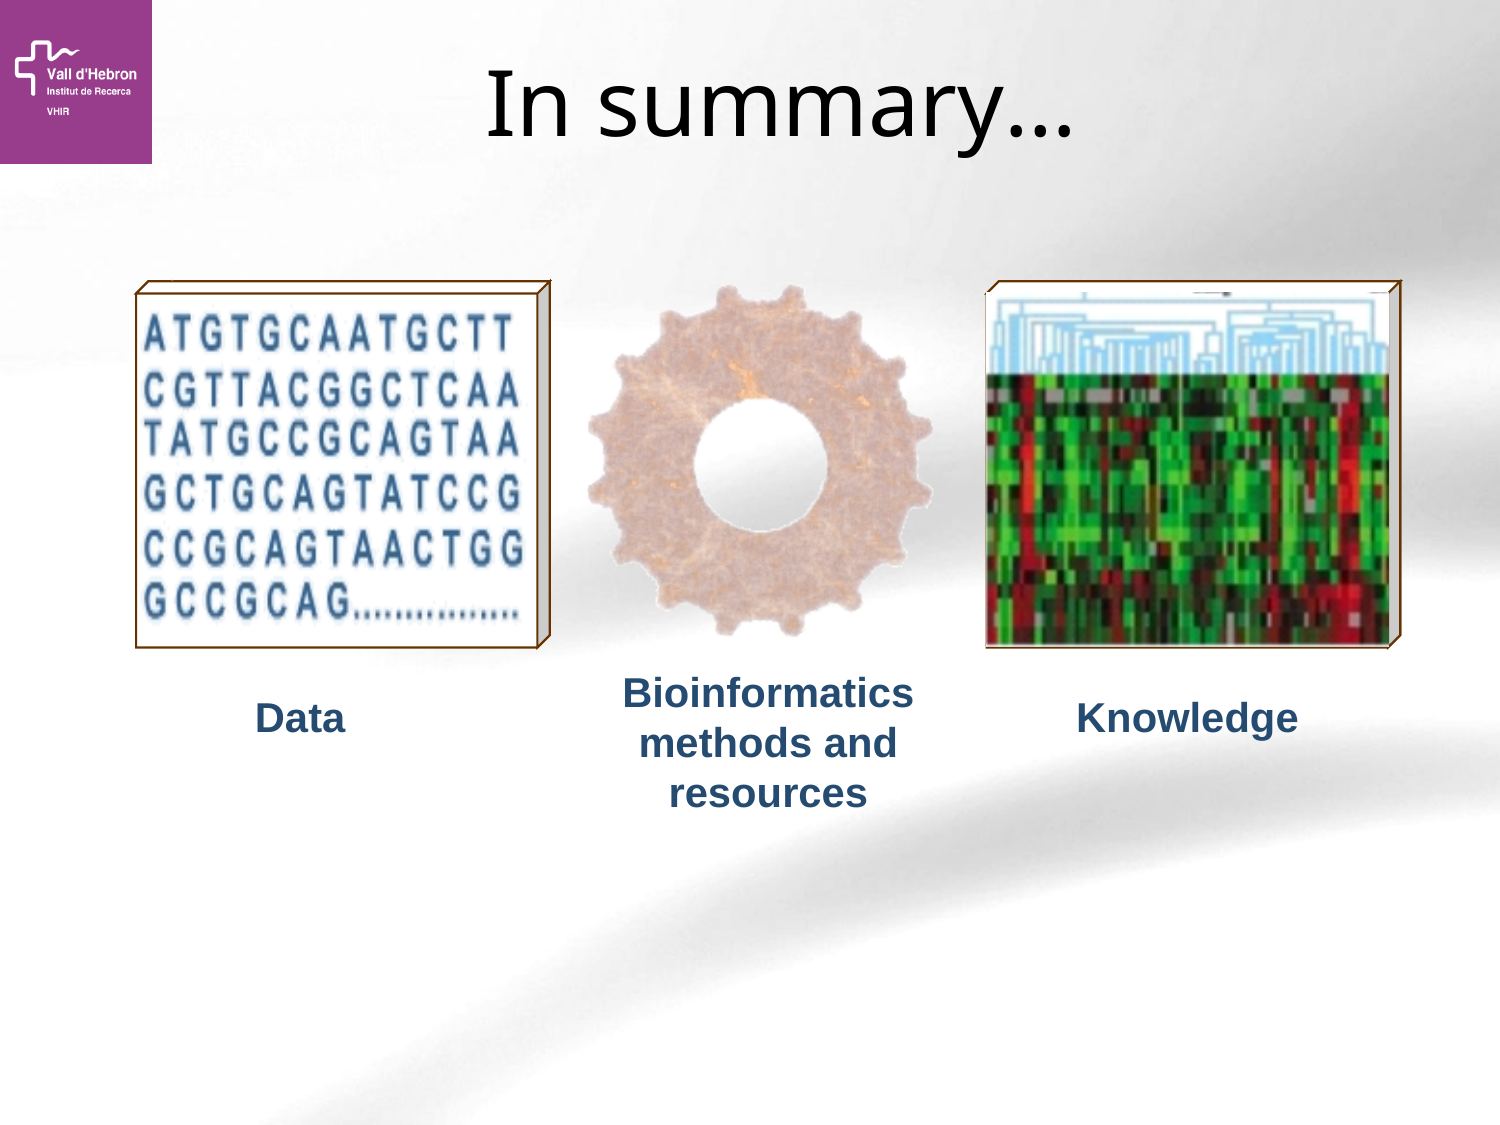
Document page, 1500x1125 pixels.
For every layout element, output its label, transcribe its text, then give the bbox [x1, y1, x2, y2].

text_box In summary… [225, 37, 1338, 168]
text_box Data [230, 683, 370, 749]
text_box [1389, 281, 1401, 292]
chart [986, 280, 1401, 647]
text_box Bioinformatics methods and resources [561, 658, 976, 825]
picture [0, 0, 1500, 1125]
text_box Knowledge [998, 683, 1377, 749]
